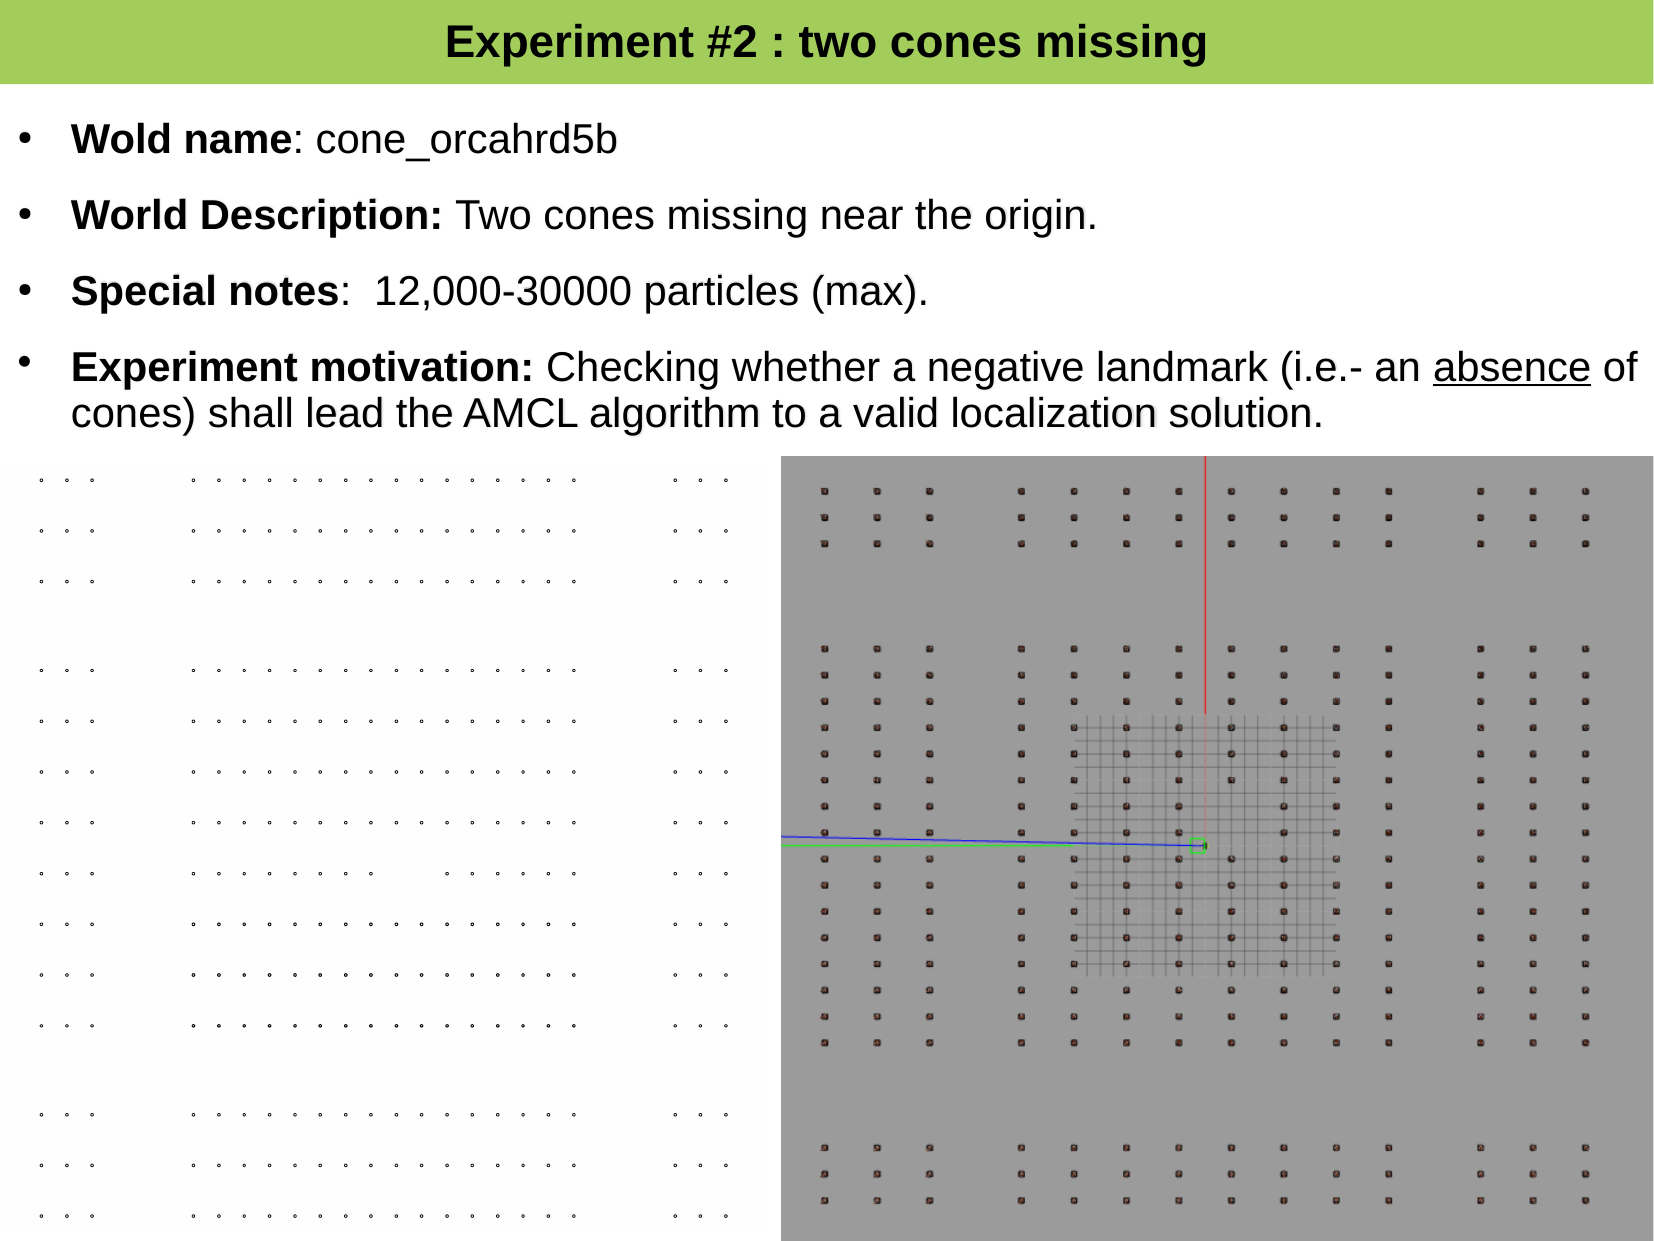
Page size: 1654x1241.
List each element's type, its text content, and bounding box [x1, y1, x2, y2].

list Wold name: cone_orcahrd5b World Description: Two cones missing near the origin. Special notes: 12,000-30000 particles (max). Experiment motivation: Checking whether a negative landmark (i.e.- an absence of cones) shall lead the AMCL algorithm to a valid localization solution. [0, 115, 1654, 1241]
picture [781, 456, 1654, 1241]
picture [0, 464, 767, 1232]
title Experiment #2 : two cones missing [0, 0, 1654, 85]
